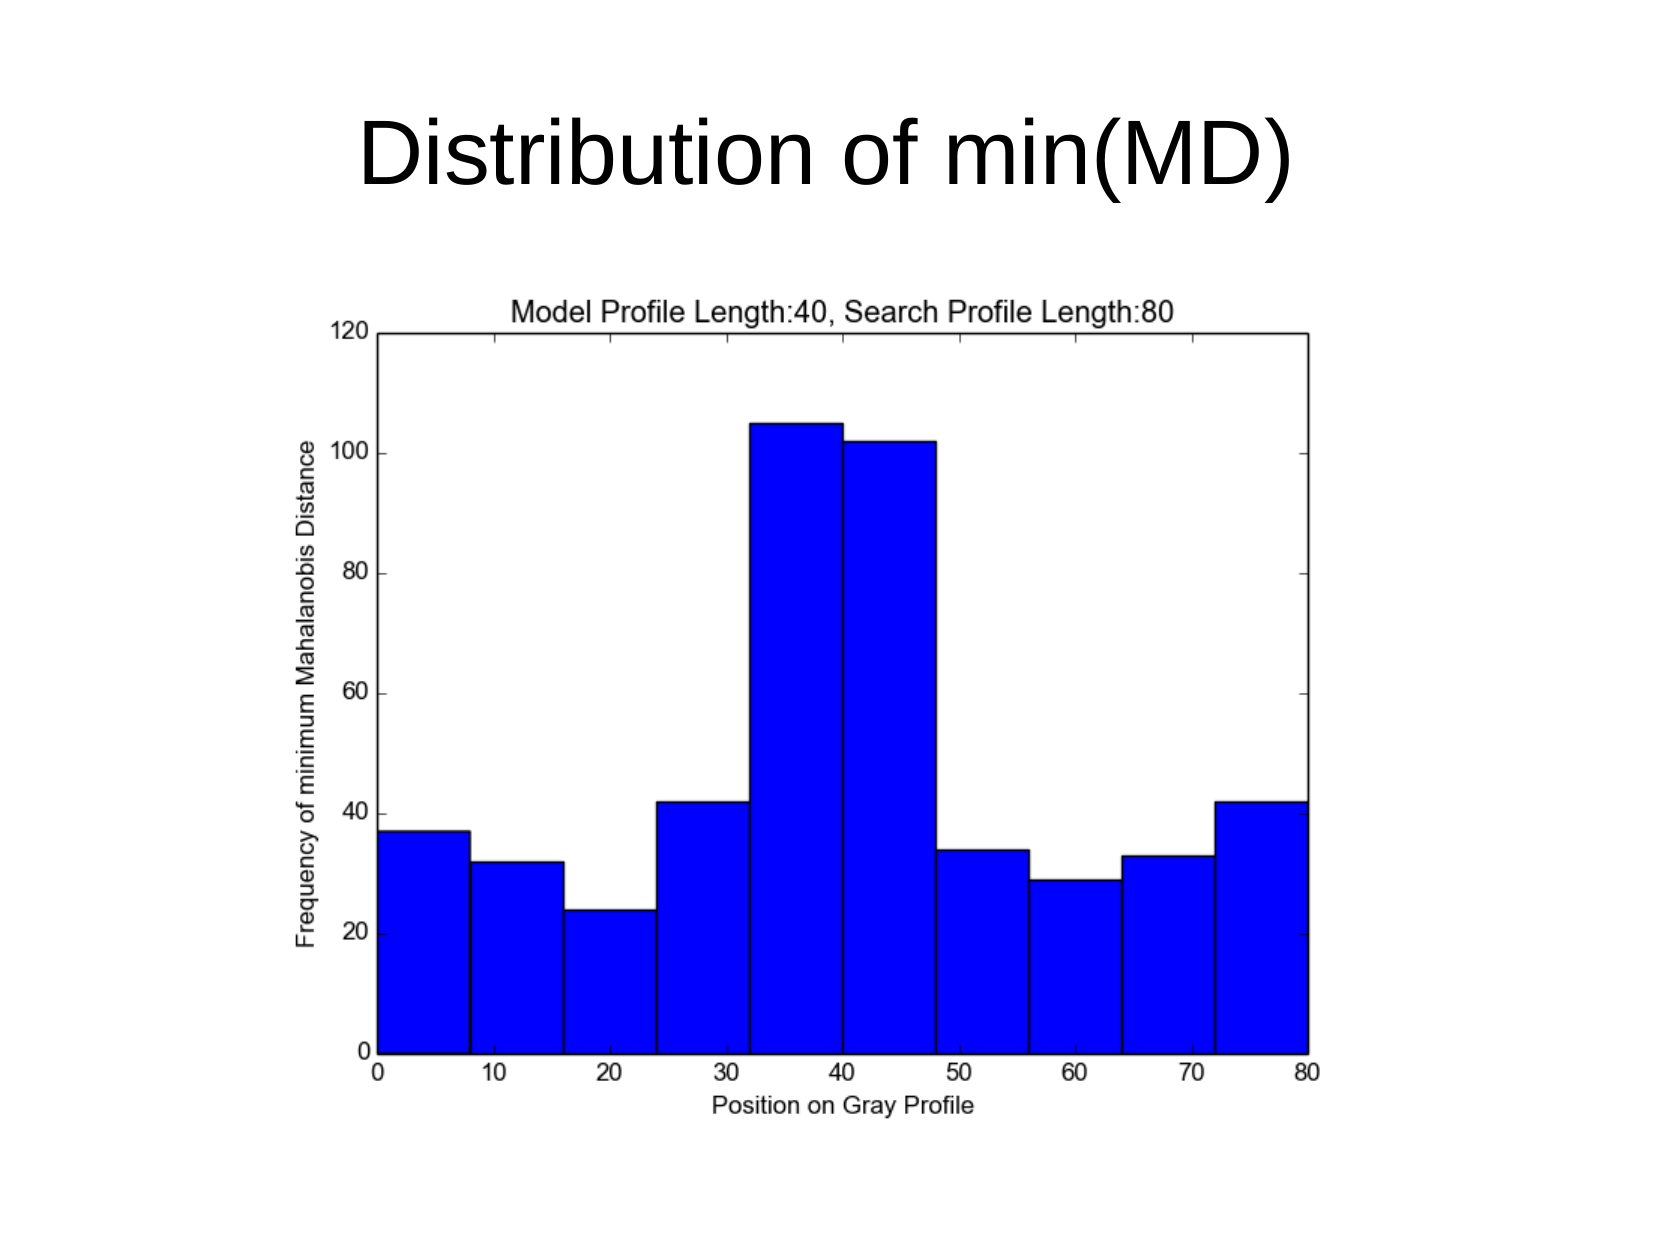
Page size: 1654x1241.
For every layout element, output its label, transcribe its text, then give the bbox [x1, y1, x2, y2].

picture [227, 243, 1428, 1144]
title Distribution of min(MD) [82, 49, 1571, 257]
